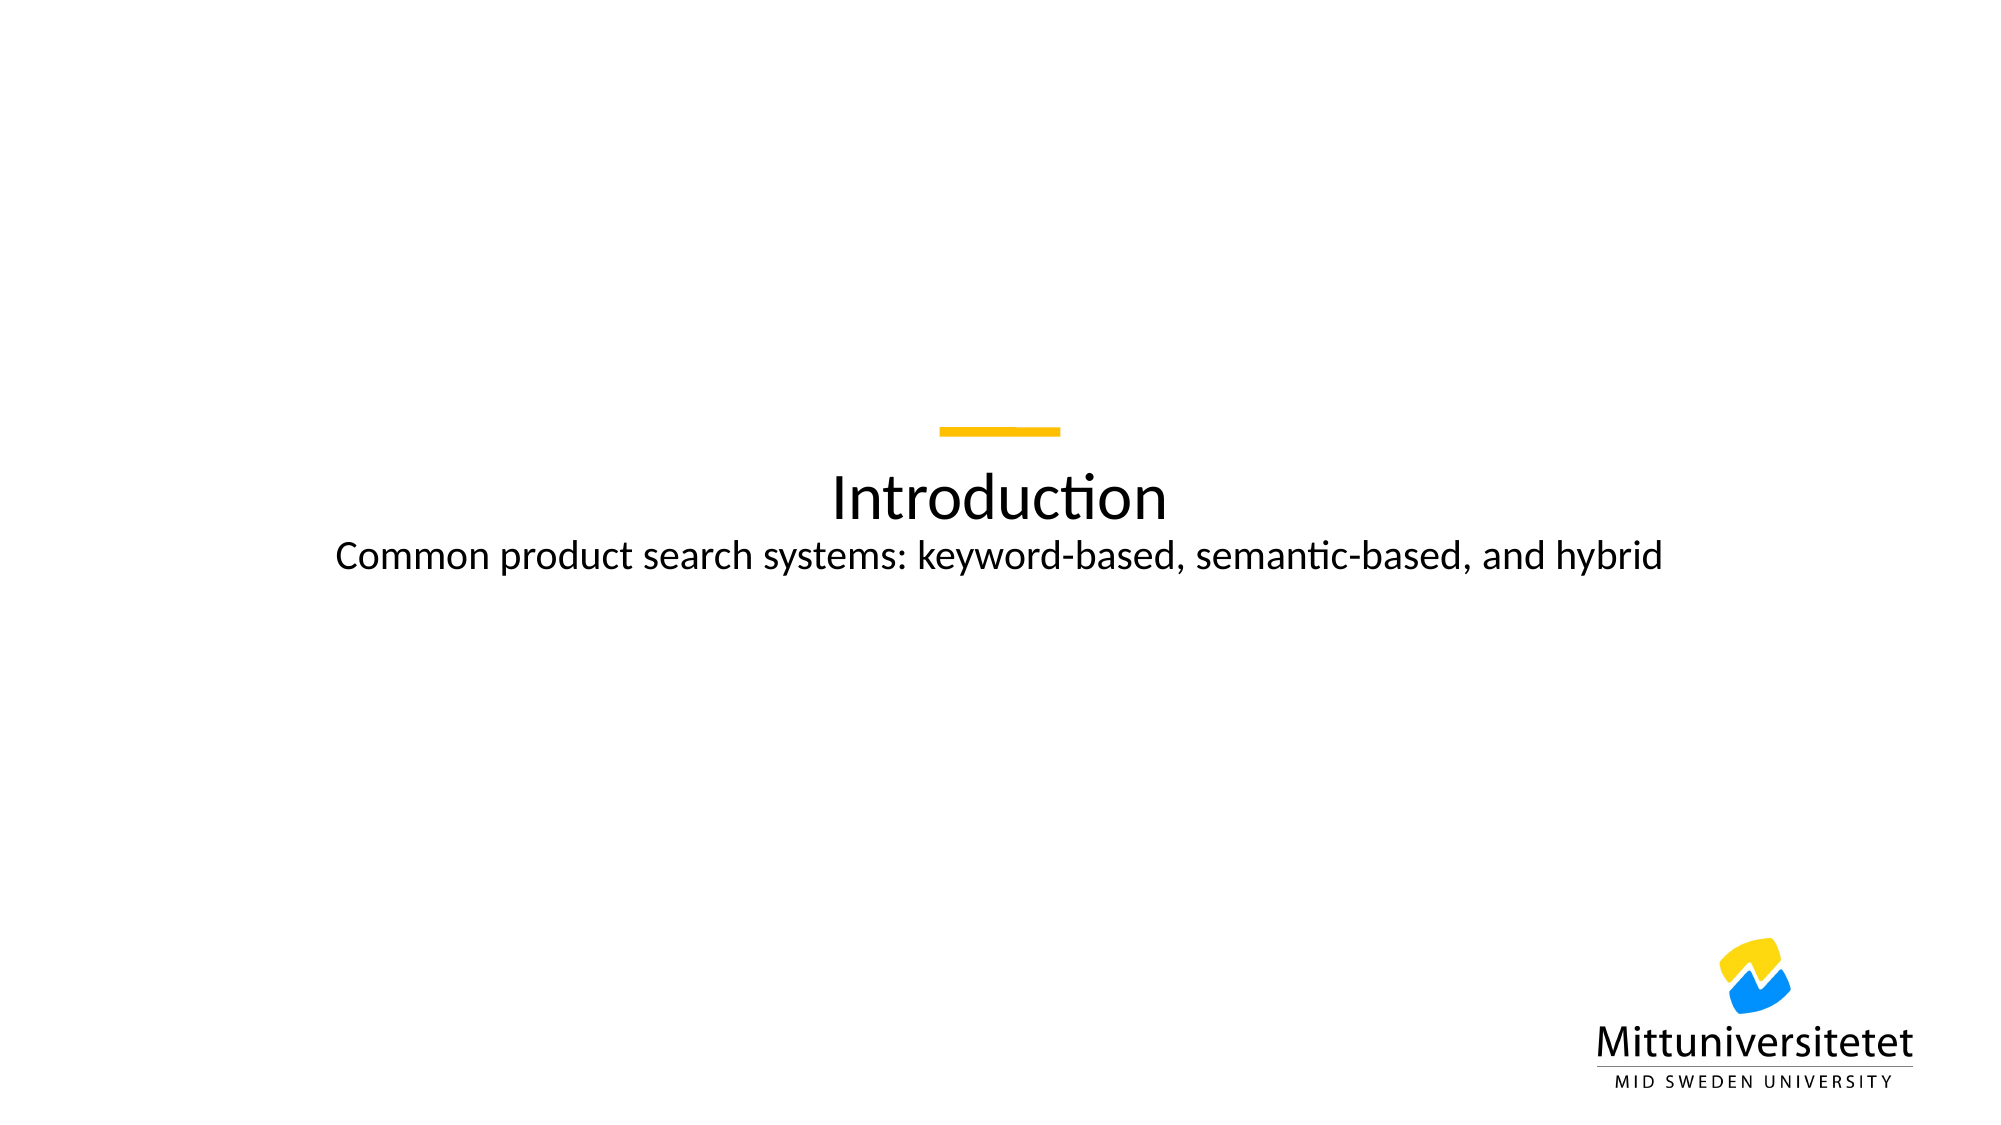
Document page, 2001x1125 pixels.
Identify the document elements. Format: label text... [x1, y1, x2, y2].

title Introduction Common product search systems: keyword-based, semantic-based, and hybrid [314, 454, 1686, 614]
picture [1597, 938, 1913, 1088]
